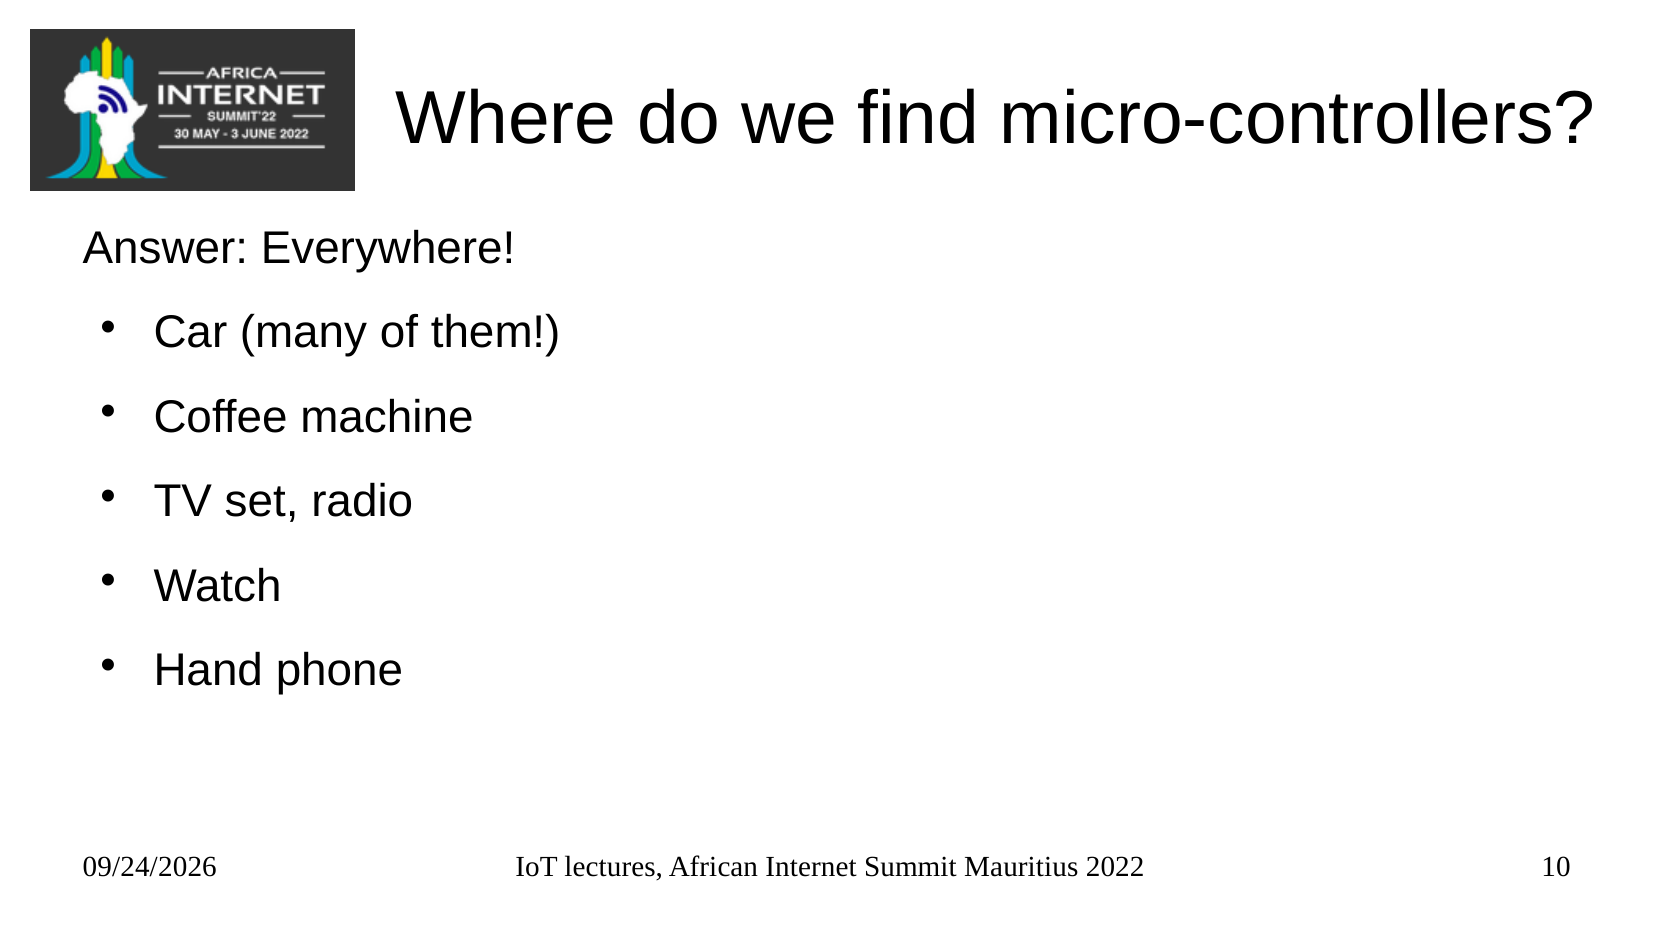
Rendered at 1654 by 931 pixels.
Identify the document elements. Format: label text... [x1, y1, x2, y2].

title Where do we find micro-controllers? [368, 29, 1624, 198]
list Answer: Everywhere! Car (many of them!) Coffee machine TV set, radio Watch Hand phone [82, 217, 1571, 827]
picture [30, 29, 355, 191]
